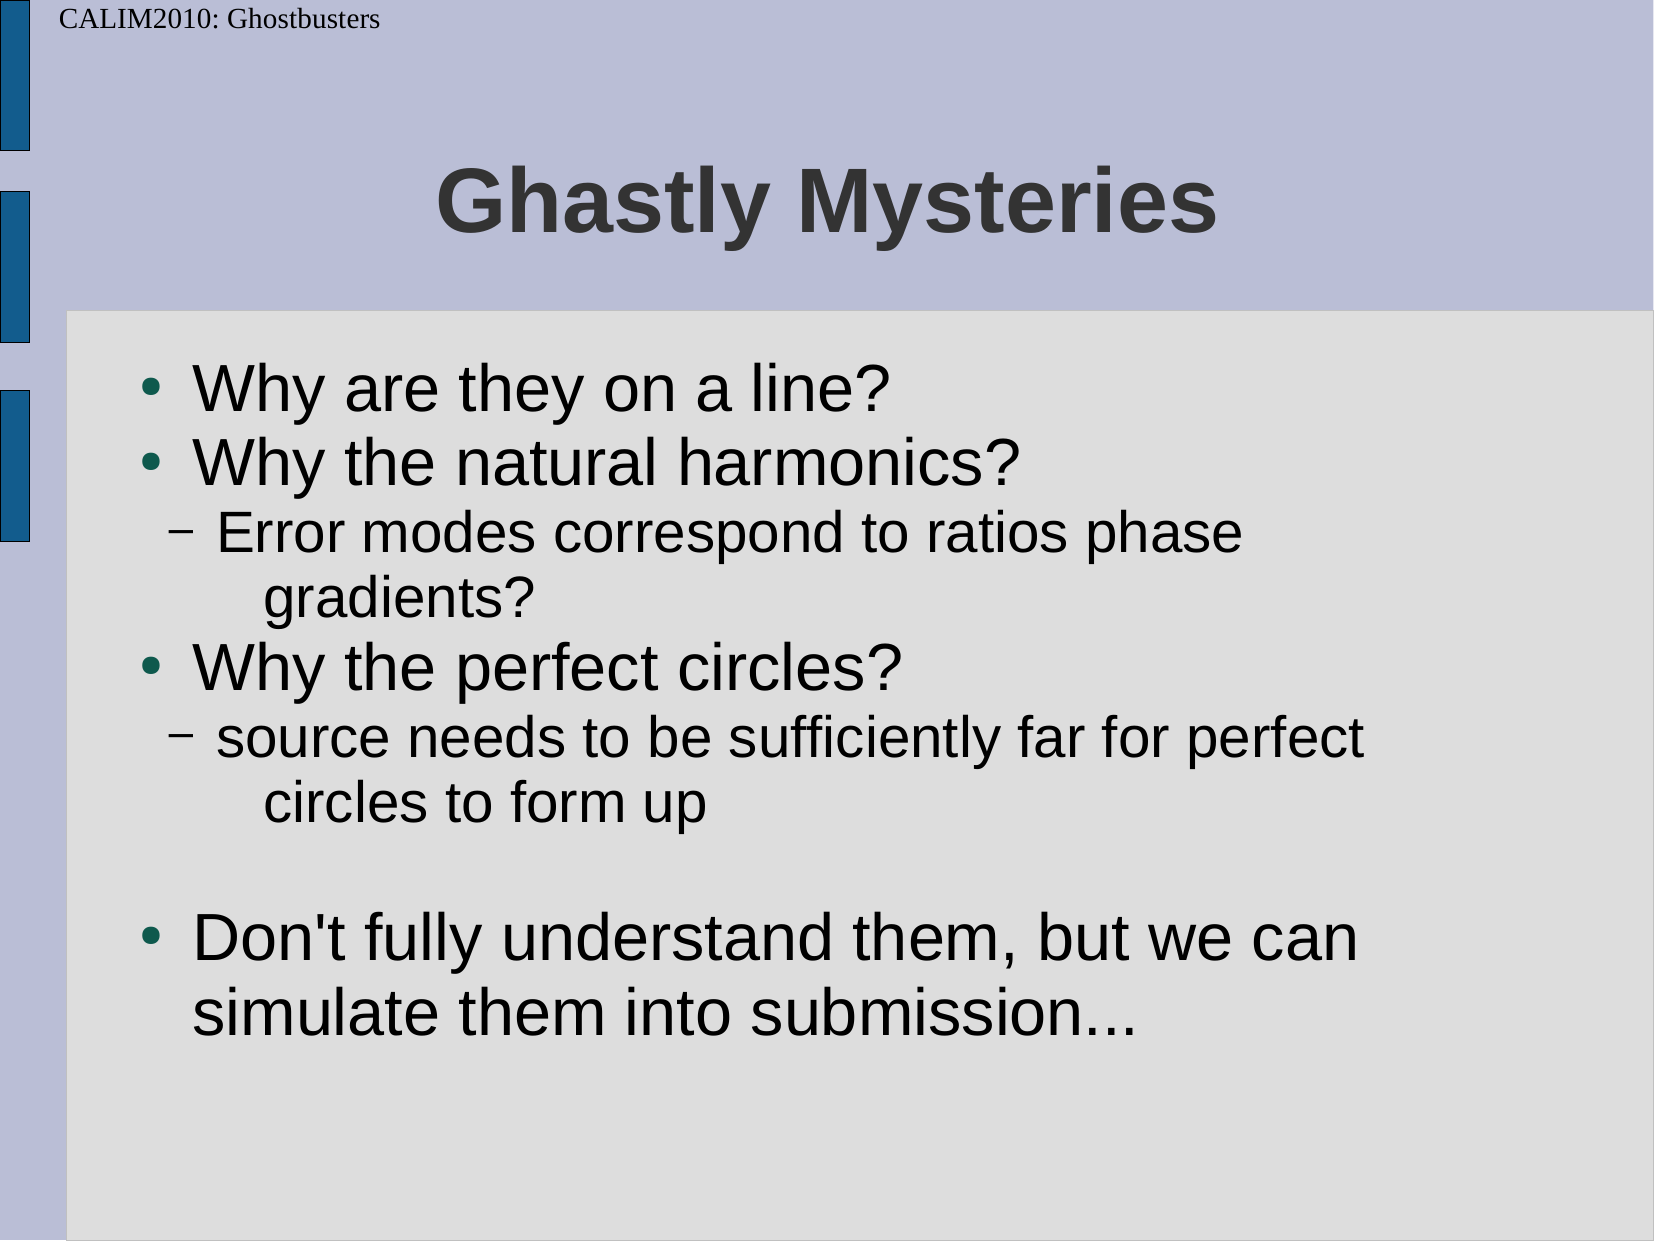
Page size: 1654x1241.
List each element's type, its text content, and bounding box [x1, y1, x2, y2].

list Why are they on a line? Why the natural harmonics? Error modes correspond to ratios phase gradients? Why the perfect circles? source needs to be sufficiently far for perfect circles to form up Don't fully understand them, but we can simulate them into submission... [121, 350, 1534, 1155]
title Ghastly Mysteries [121, 104, 1534, 297]
